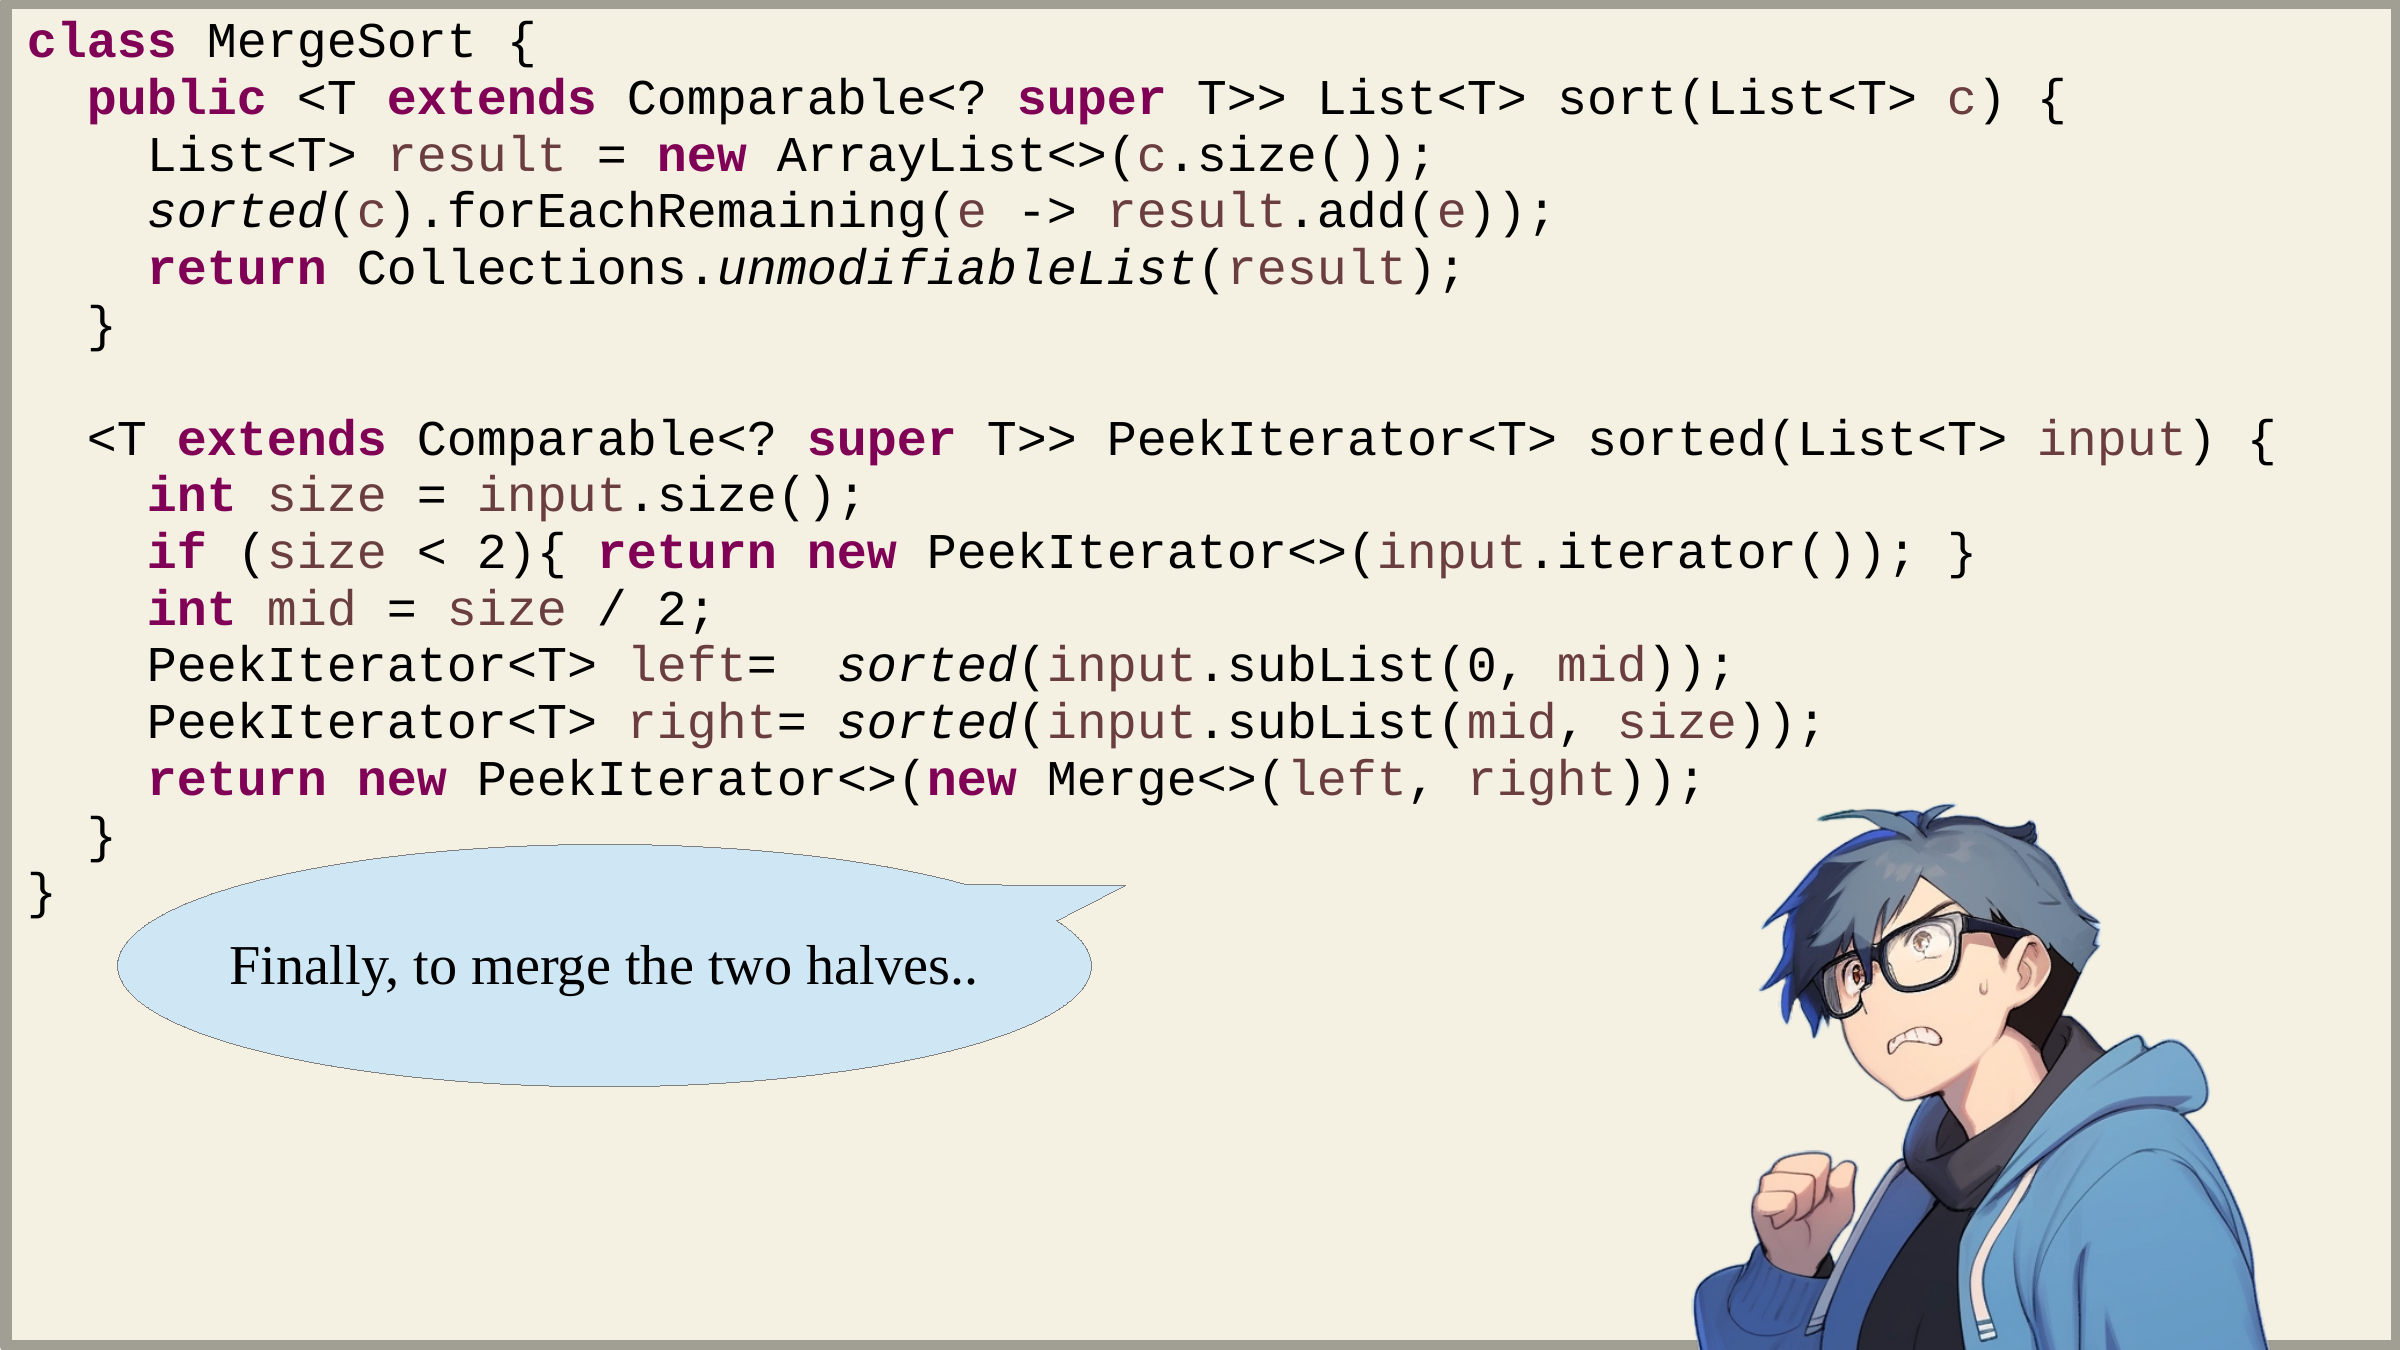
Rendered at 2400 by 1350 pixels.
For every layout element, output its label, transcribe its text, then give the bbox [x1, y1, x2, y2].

picture [1649, 607, 2400, 1350]
text_box Finally, to merge the two halves.. [117, 844, 1126, 1087]
text_box class MergeSort { public <T extends Comparable<? super T>> List<T> sort(List<T> c) { List<T> result = new ArrayList<>(c.size()); sorted(c).forEachRemaining(e -> result.add(e)); return Collections.unmodifiableList(result); } <T extends Comparable<? super T>> PeekIterator<T> sorted(List<T> input) { int size = input.size(); if (size < 2){ return new PeekIterator<>(input.iterator()); } int mid = size / 2; PeekIterator<T> left= sorted(input.subList(0, mid)); PeekIterator<T> right= sorted(input.subList(mid, size)); return new PeekIterator<>(new Merge<>(left, right)); } } [5, 2, 2398, 1346]
